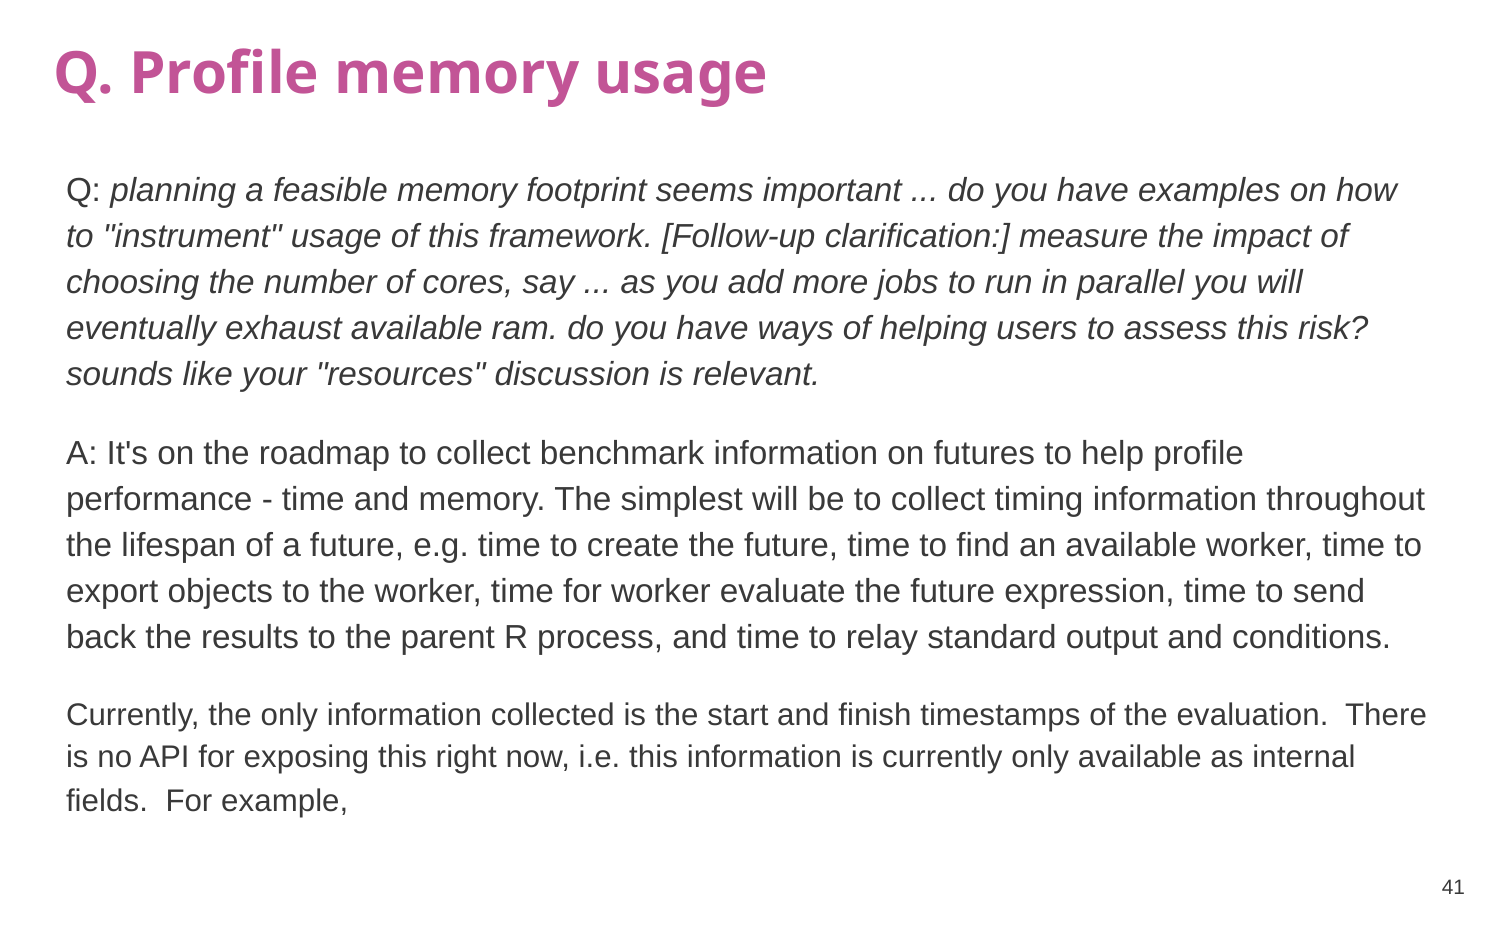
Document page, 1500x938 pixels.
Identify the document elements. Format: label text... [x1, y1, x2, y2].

list Q: planning a feasible memory footprint seems important ... do you have examples on how to "instrument" usage of this framework. [Follow-up clarification:] measure the impact of choosing the number of cores, say ... as you add more jobs to run in parallel you will eventually exhaust available ram. do you have ways of helping users to assess this risk? sounds like your "resources" discussion is relevant. A: It's on the roadmap to collect benchmark information on futures to help profile performance - time and memory. The simplest will be to collect timing information throughout the lifespan of a future, e.g. time to create the future, time to find an available worker, time to export objects to the worker, time for worker evaluate the future expression, time to send back the results to the parent R process, and time to relay standard output and conditions. Currently, the only information collected is the start and finish timestamps of the evaluation. There is no API for exposing this right now, i.e. this information is currently only available as internal fields. For example, [51, 147, 1449, 850]
slide_number <number> [1389, 849, 1480, 922]
title Q. Profile memory usage [38, 20, 1463, 136]
